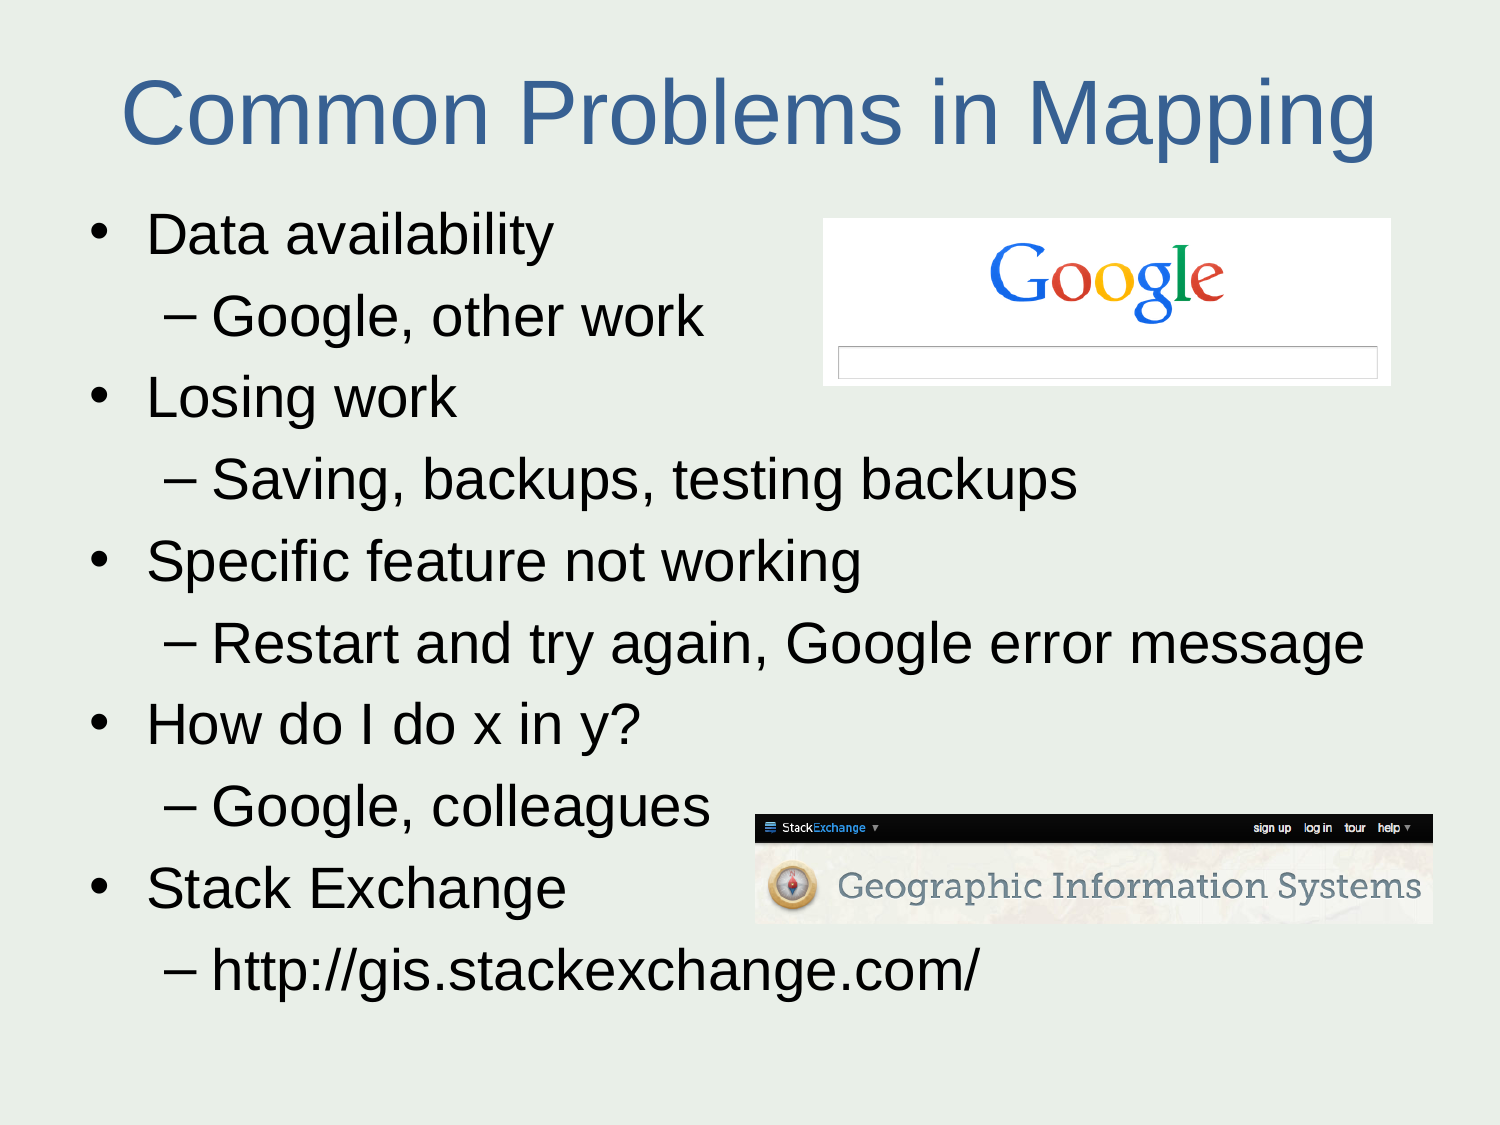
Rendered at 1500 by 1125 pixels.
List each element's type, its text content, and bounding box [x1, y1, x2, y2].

title Common Problems in Mapping [75, 45, 1425, 188]
list Data availability Google, other work Losing work Saving, backups, testing backups Specific feature not working Restart and try again, Google error message How do I do x in y? Google, colleagues Stack Exchange http://gis.stackexchange.com/ [75, 188, 1425, 1005]
picture [755, 814, 1433, 924]
picture [823, 218, 1391, 386]
